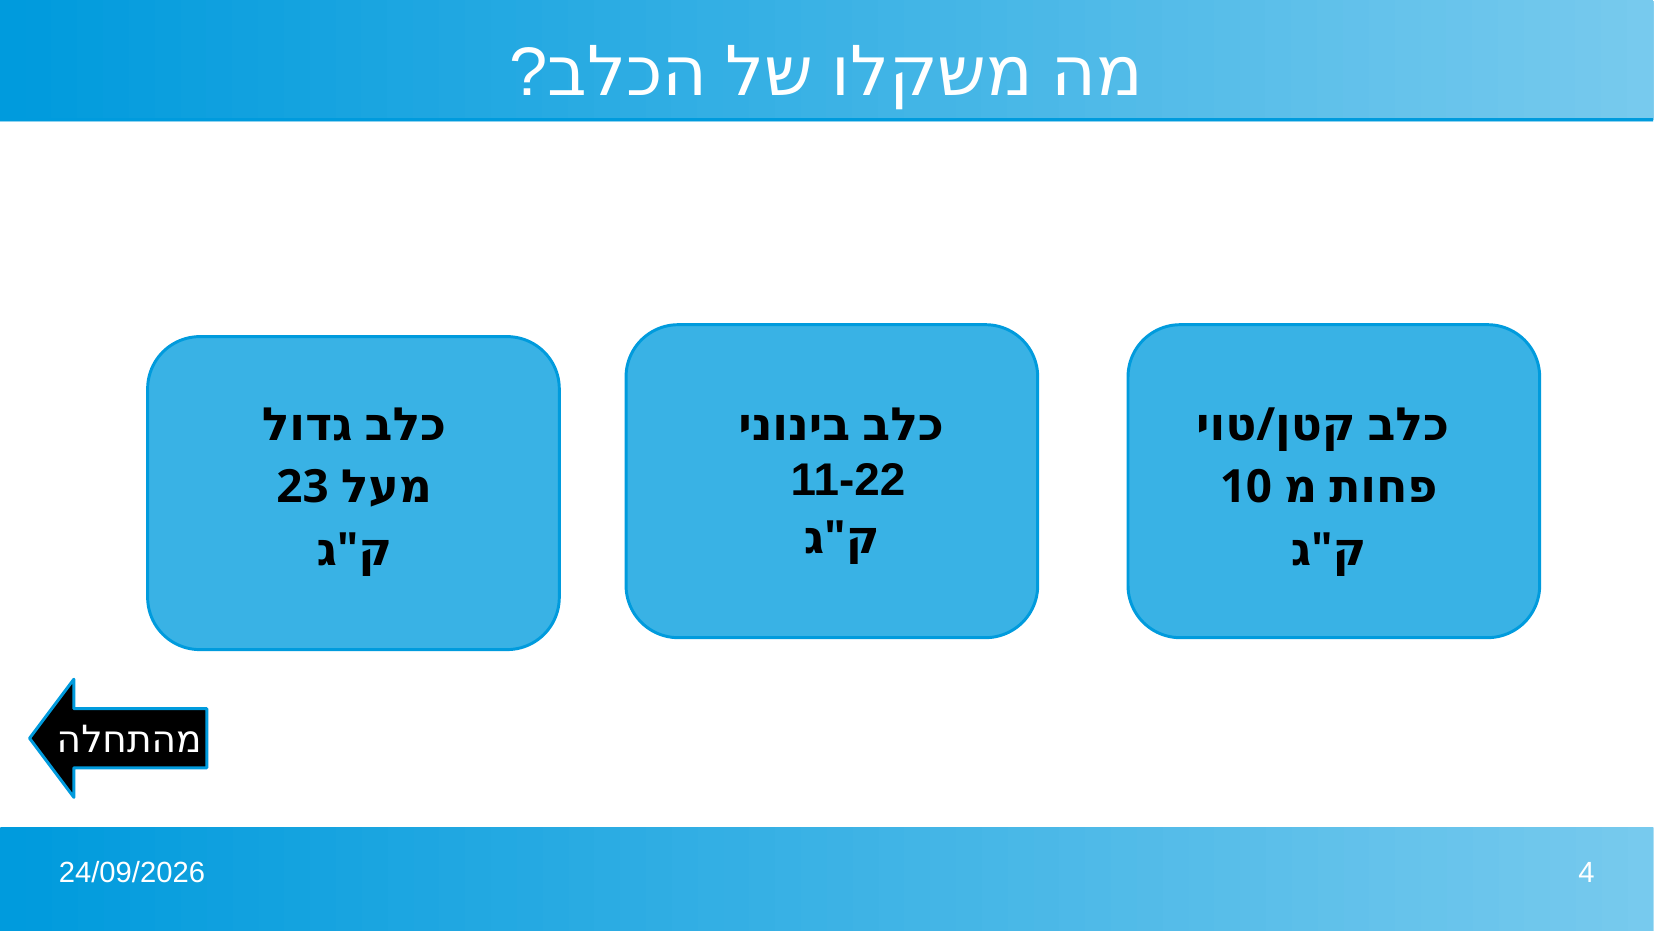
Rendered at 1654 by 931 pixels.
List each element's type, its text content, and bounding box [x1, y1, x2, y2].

text_box כלב גדול מעל 23 ק"ג [206, 383, 502, 587]
text_box [147, 336, 560, 650]
title ?מה משקלו של הכלב [59, 21, 1595, 116]
text_box [1128, 324, 1540, 638]
text_box כלב בינוני 11-22 ק"ג [679, 383, 1004, 576]
text_box [626, 324, 1038, 638]
text_box כלב קטן/טוי פחות מ 10 ק"ג [1181, 383, 1477, 587]
text_box מהתחלה [29, 679, 207, 798]
